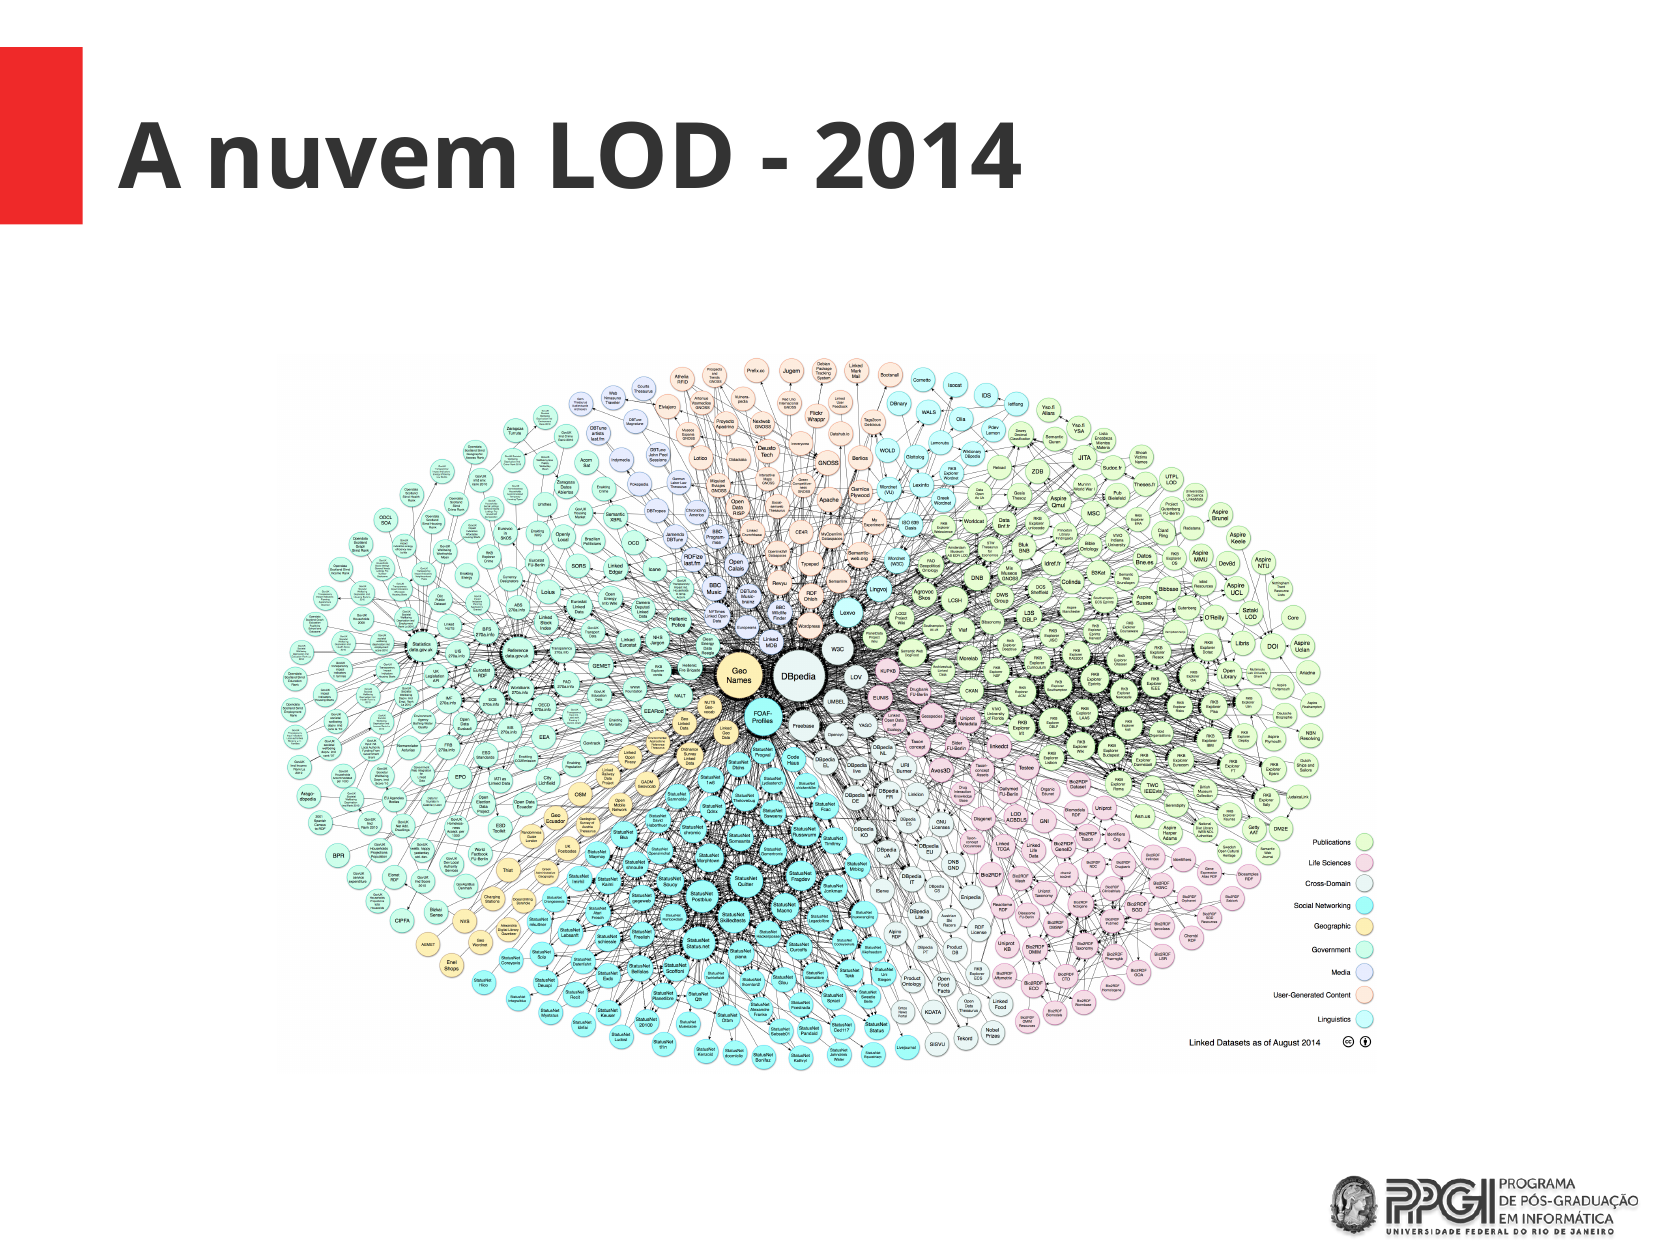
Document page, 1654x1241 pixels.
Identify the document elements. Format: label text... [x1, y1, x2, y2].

picture [277, 354, 1377, 1074]
title A nuvem LOD - 2014 [118, 49, 1571, 257]
